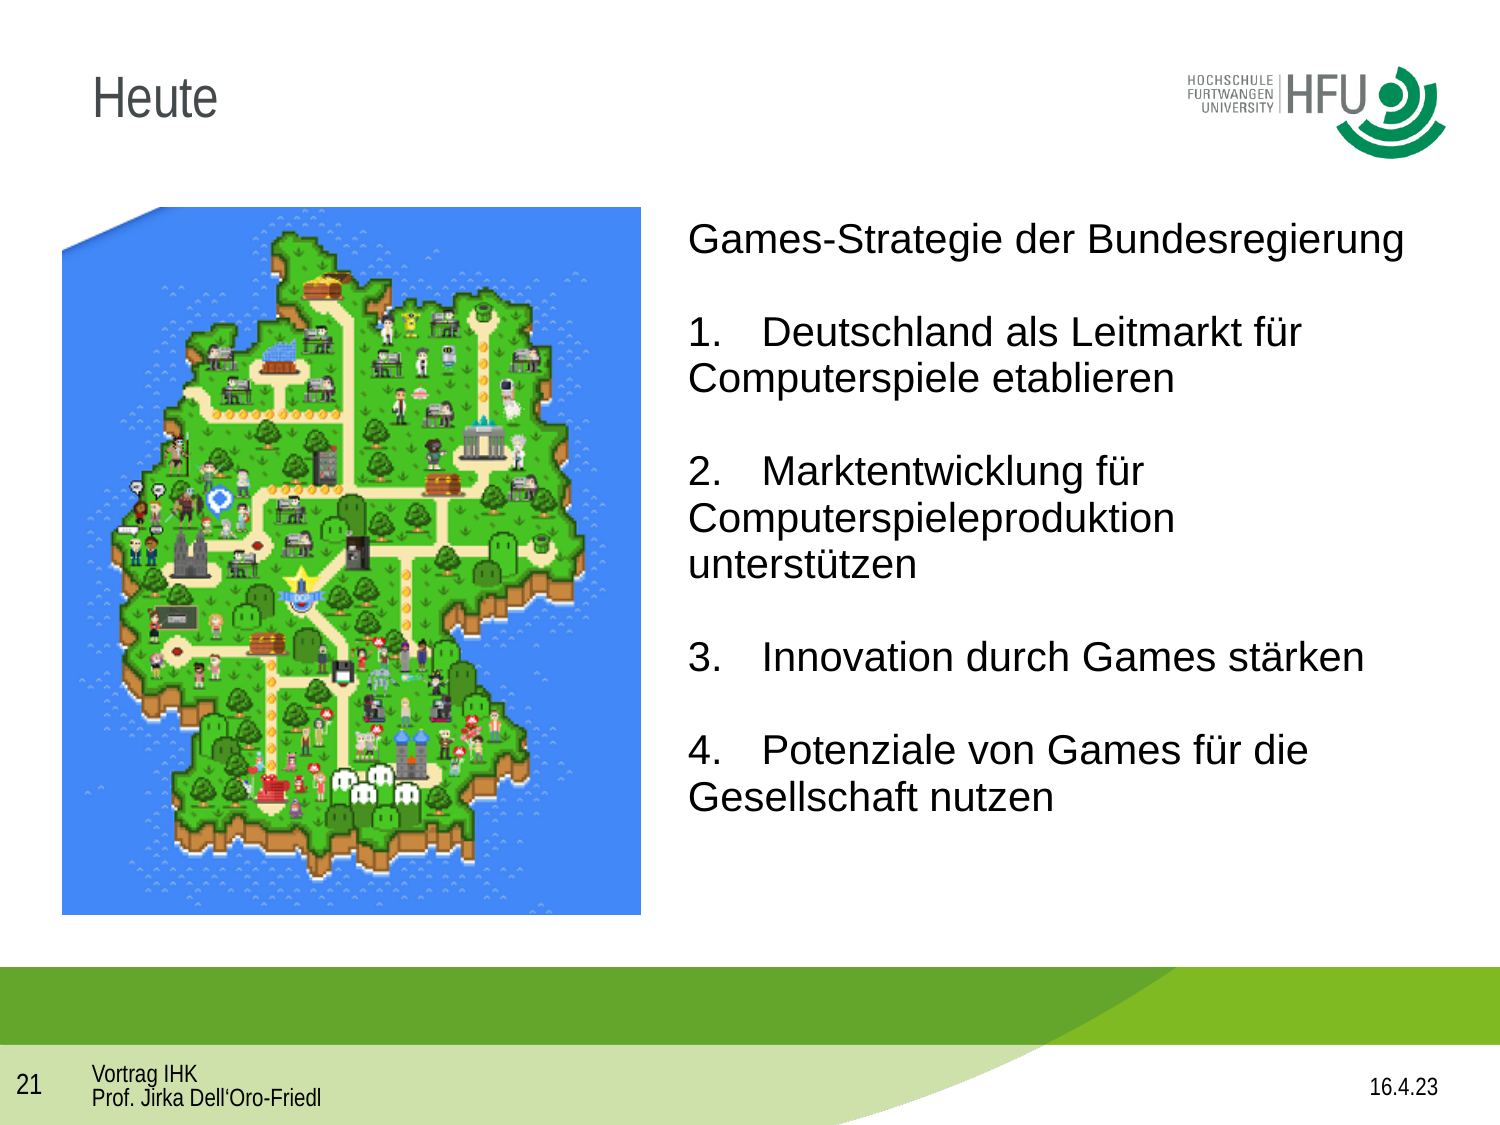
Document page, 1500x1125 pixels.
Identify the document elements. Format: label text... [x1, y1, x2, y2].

title Heute [77, 64, 1353, 153]
picture [62, 207, 641, 915]
text_box Games-Strategie der Bundesregierung 1. Deutschland als Leitmarkt für Computerspiele etablieren 2. Marktentwicklung für Computerspieleproduktion unterstützen 3. Innovation durch Games stärken 4. Potenziale von Games für die Gesellschaft nutzen [673, 208, 1456, 832]
picture [0, 967, 1500, 1125]
picture [1166, 53, 1454, 164]
